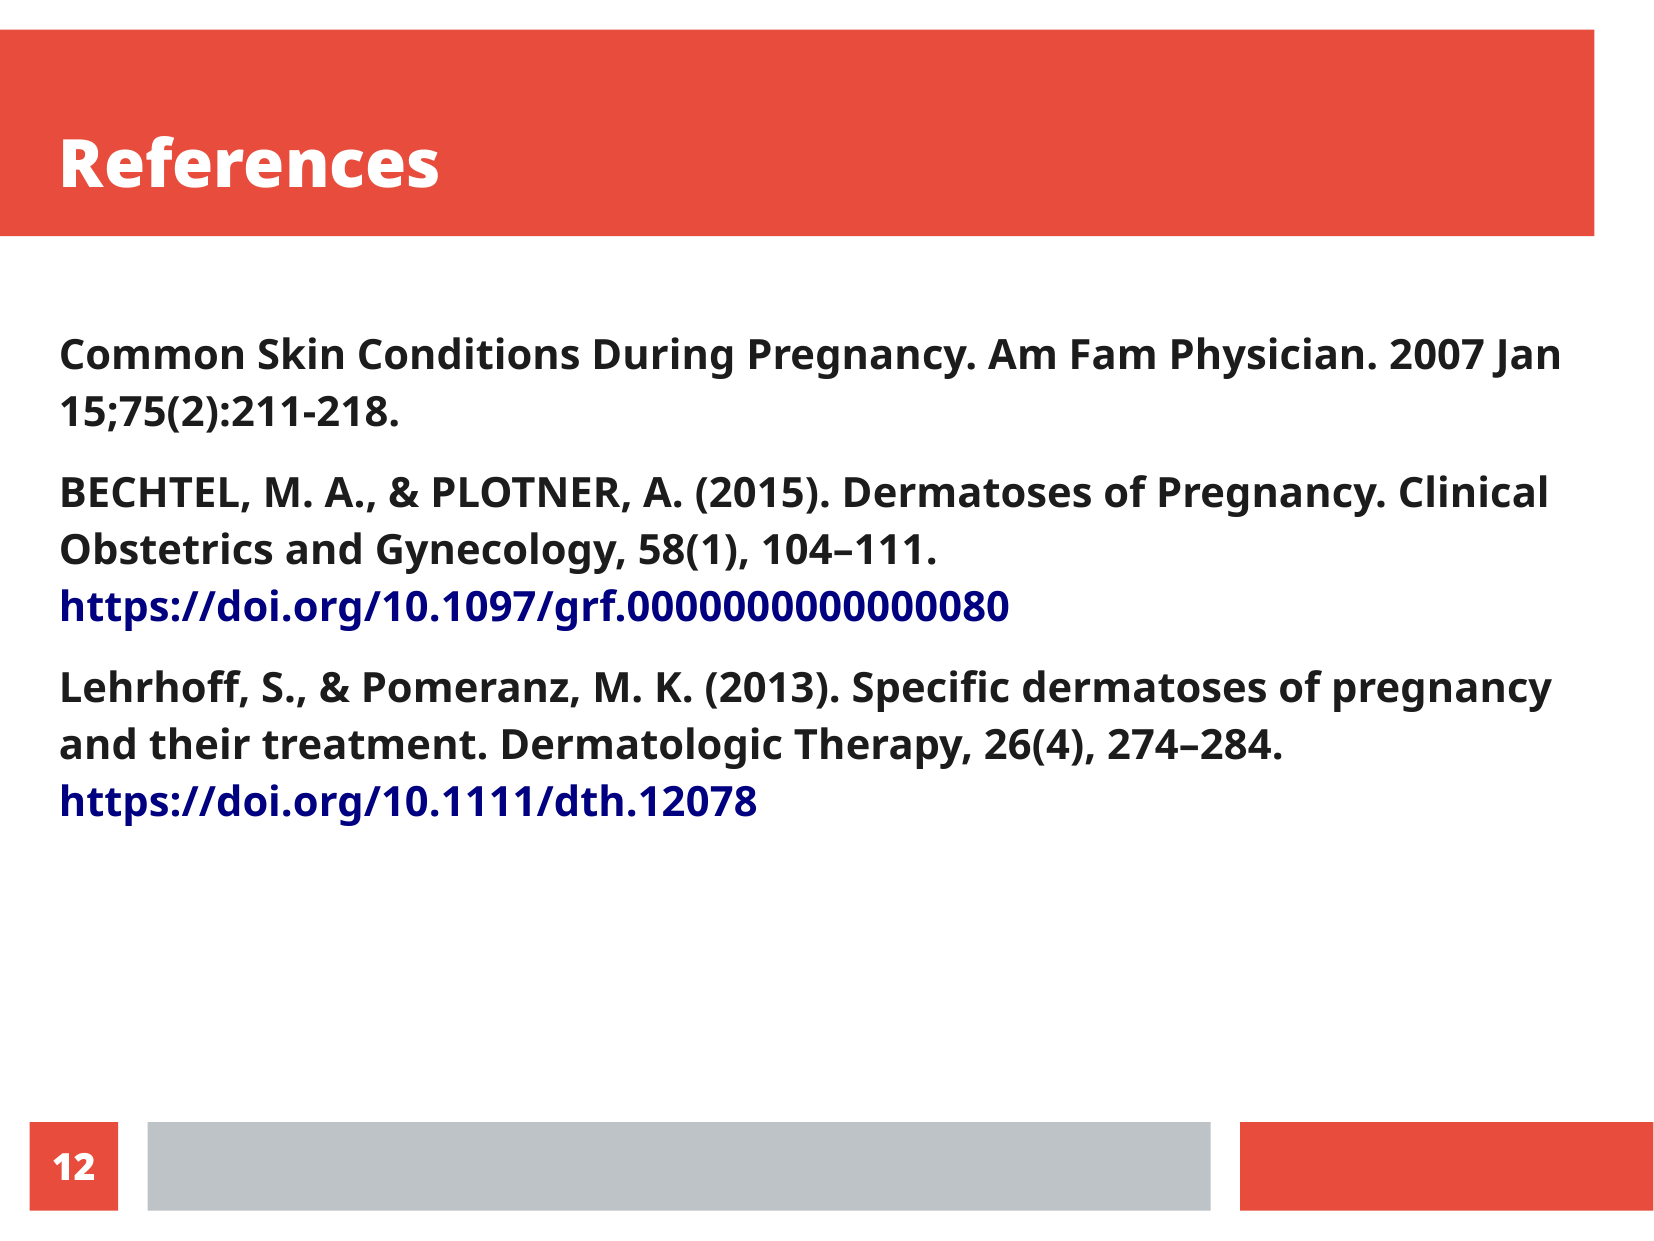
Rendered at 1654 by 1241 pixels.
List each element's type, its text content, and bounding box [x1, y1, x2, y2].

title References [59, 59, 1595, 207]
list Common Skin Conditions During Pregnancy. Am Fam Physician. 2007 Jan 15;75(2):211-218. BECHTEL, M. A., & PLOTNER, A. (2015). Dermatoses of Pregnancy. Clinical Obstetrics and Gynecology, 58(1), 104–111. https://doi.org/10.1097/grf.0000000000000080 Lehrhoff, S., & Pomeranz, M. K. (2013). Specific dermatoses of pregnancy and their treatment. Dermatologic Therapy, 26(4), 274–284. https://doi.org/10.1111/dth.12078 [59, 324, 1565, 1093]
